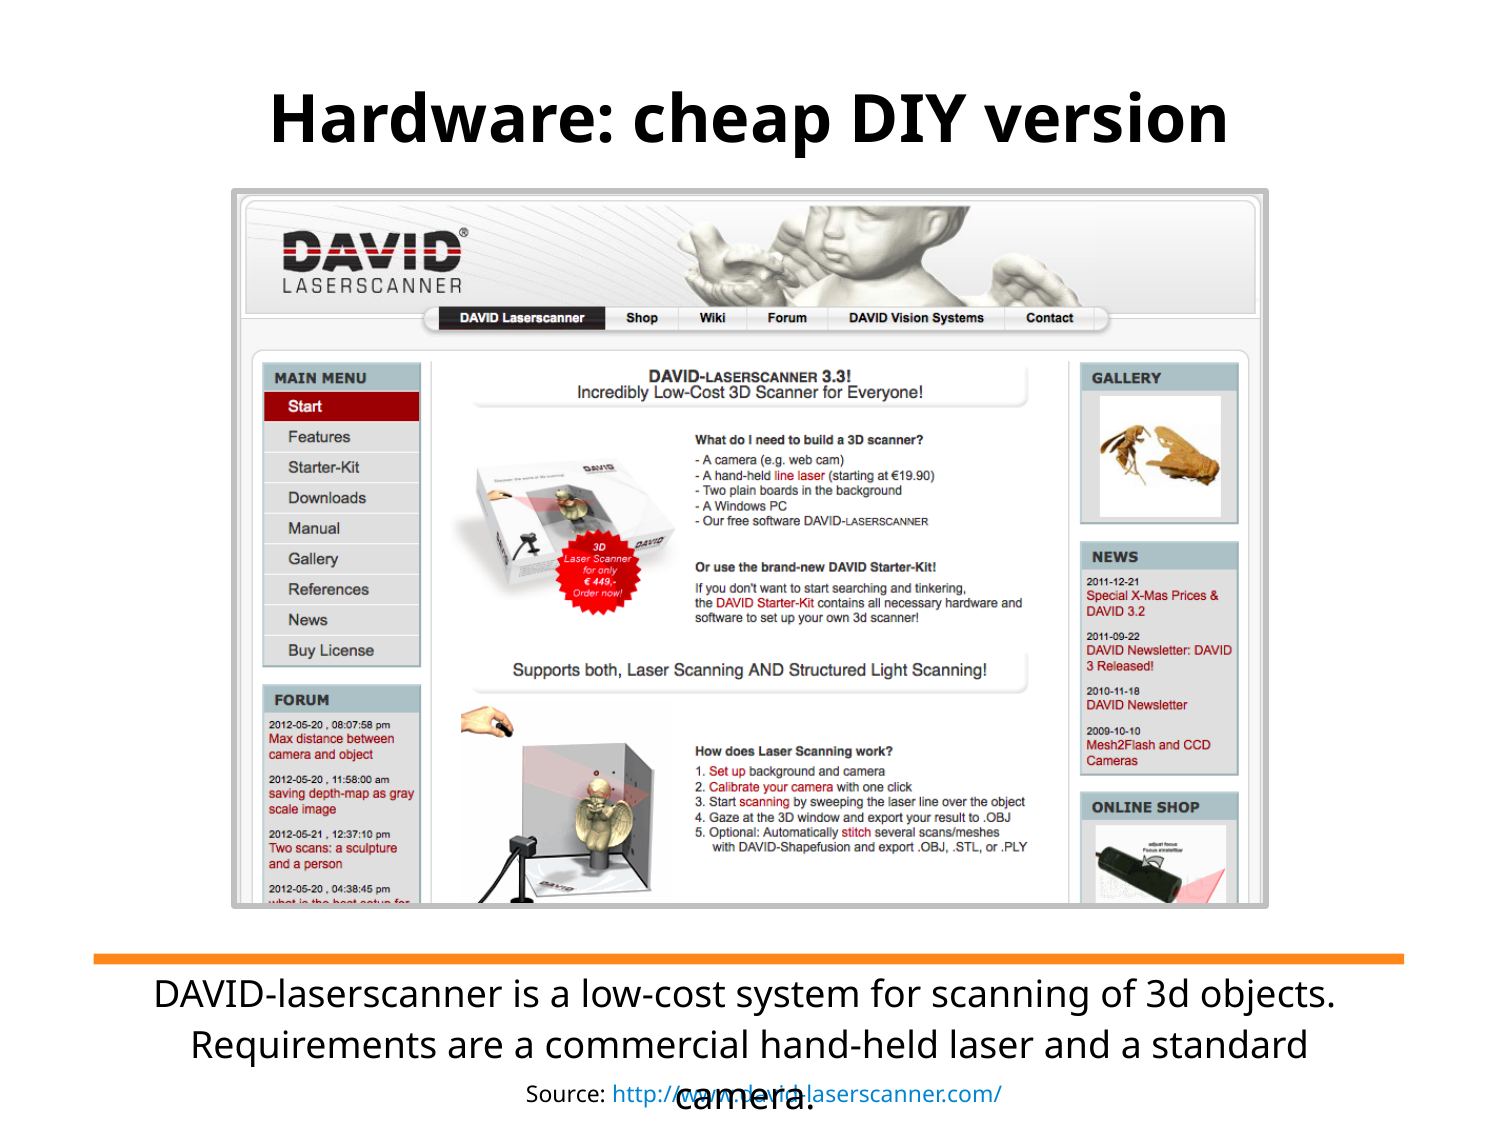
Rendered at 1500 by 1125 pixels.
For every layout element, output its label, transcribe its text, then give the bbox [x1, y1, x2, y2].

picture [0, 0, 1500, 1125]
text_box Source: http://www.david-laserscanner.com/ [511, 1073, 975, 1115]
text_box DAVID-laserscanner is a low-cost system for scanning of 3d objects. Requirements are a commercial hand-held laser and a standard camera. [122, 960, 1378, 1073]
title Hardware: cheap DIY version [75, 44, 1426, 188]
